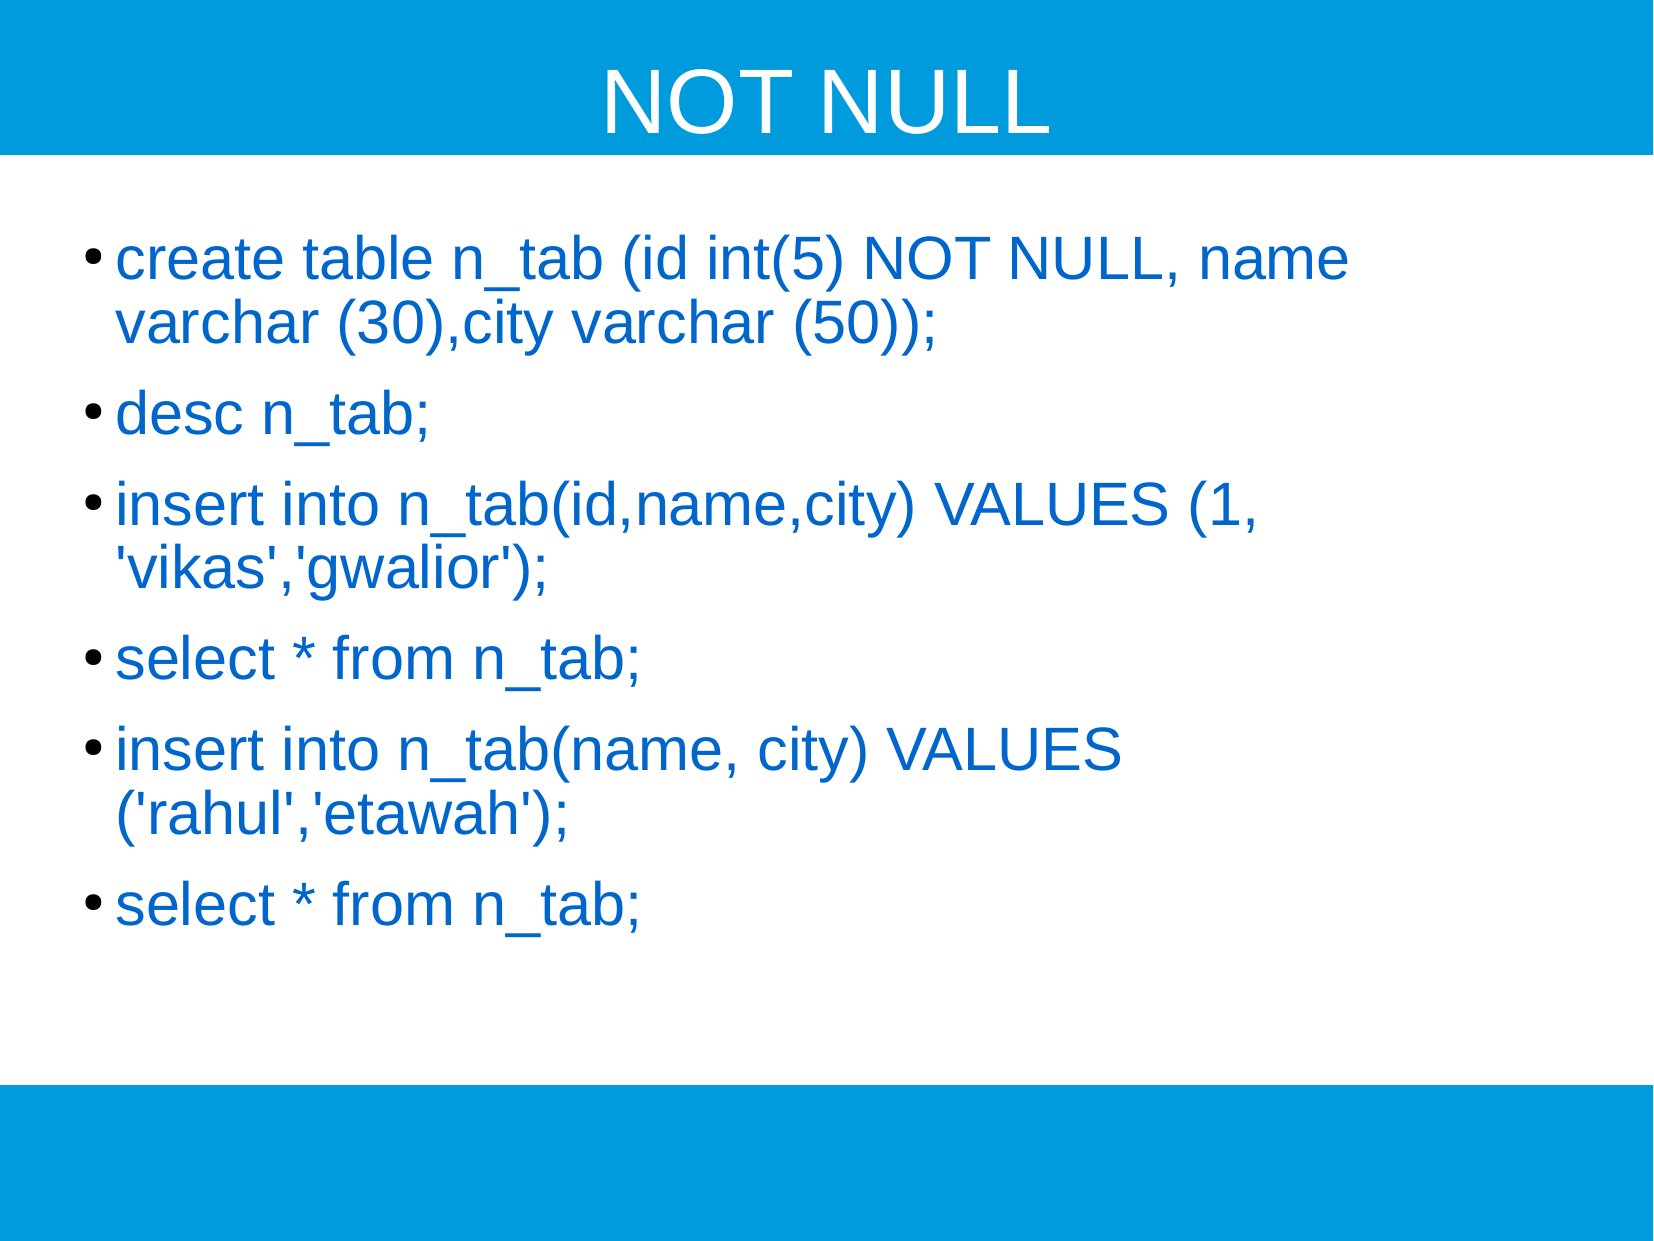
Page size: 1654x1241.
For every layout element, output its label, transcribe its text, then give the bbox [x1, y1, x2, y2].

list create table n_tab (id int(5) NOT NULL, name varchar (30),city varchar (50)); desc n_tab; insert into n_tab(id,name,city) VALUES (1, 'vikas','gwalior'); select * from n_tab; insert into n_tab(name, city) VALUES ('rahul','etawah'); select * from n_tab; [82, 224, 1571, 944]
title NOT NULL [82, 49, 1571, 155]
